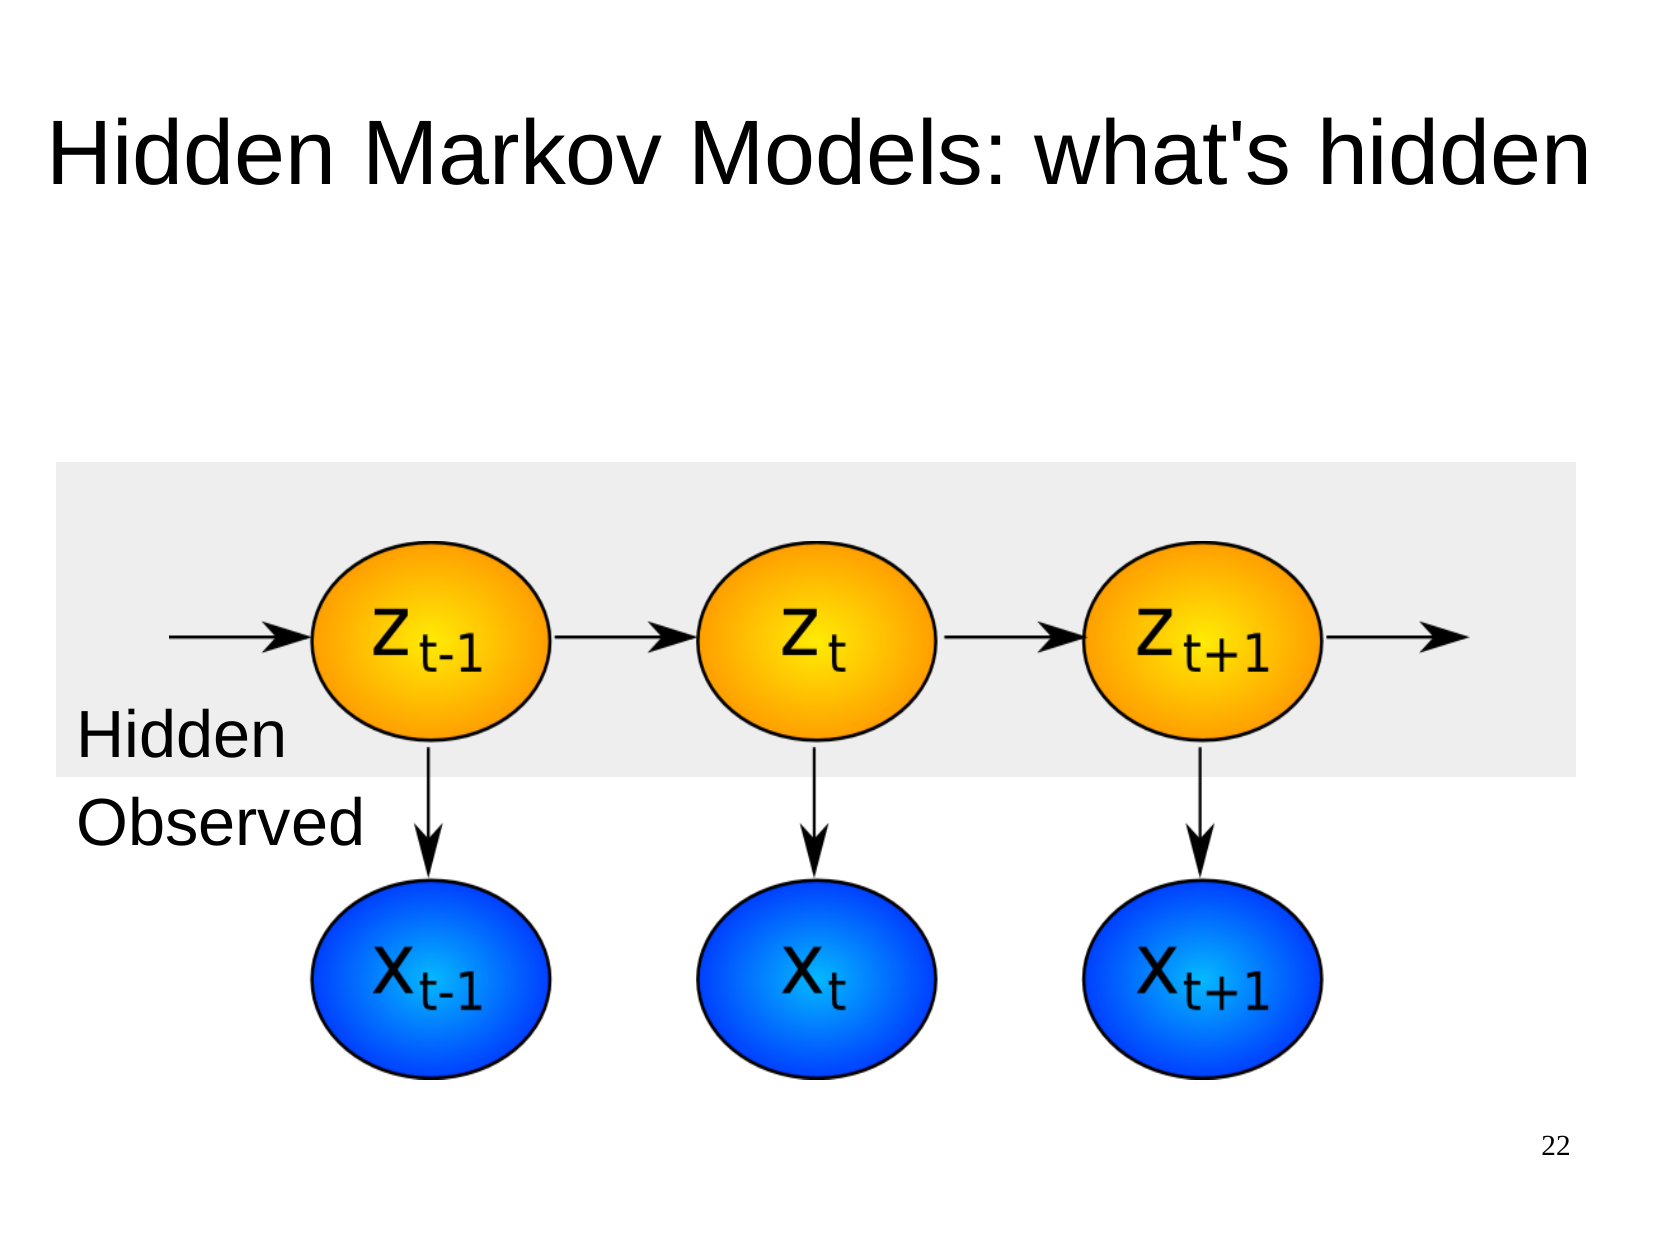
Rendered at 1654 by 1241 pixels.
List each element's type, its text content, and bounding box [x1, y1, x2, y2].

title Hidden Markov Models: what's hidden [4, 49, 1636, 257]
picture [169, 541, 1470, 1080]
text_box [55, 461, 1577, 778]
text_box Observed [61, 777, 545, 882]
text_box Hidden [61, 689, 545, 777]
